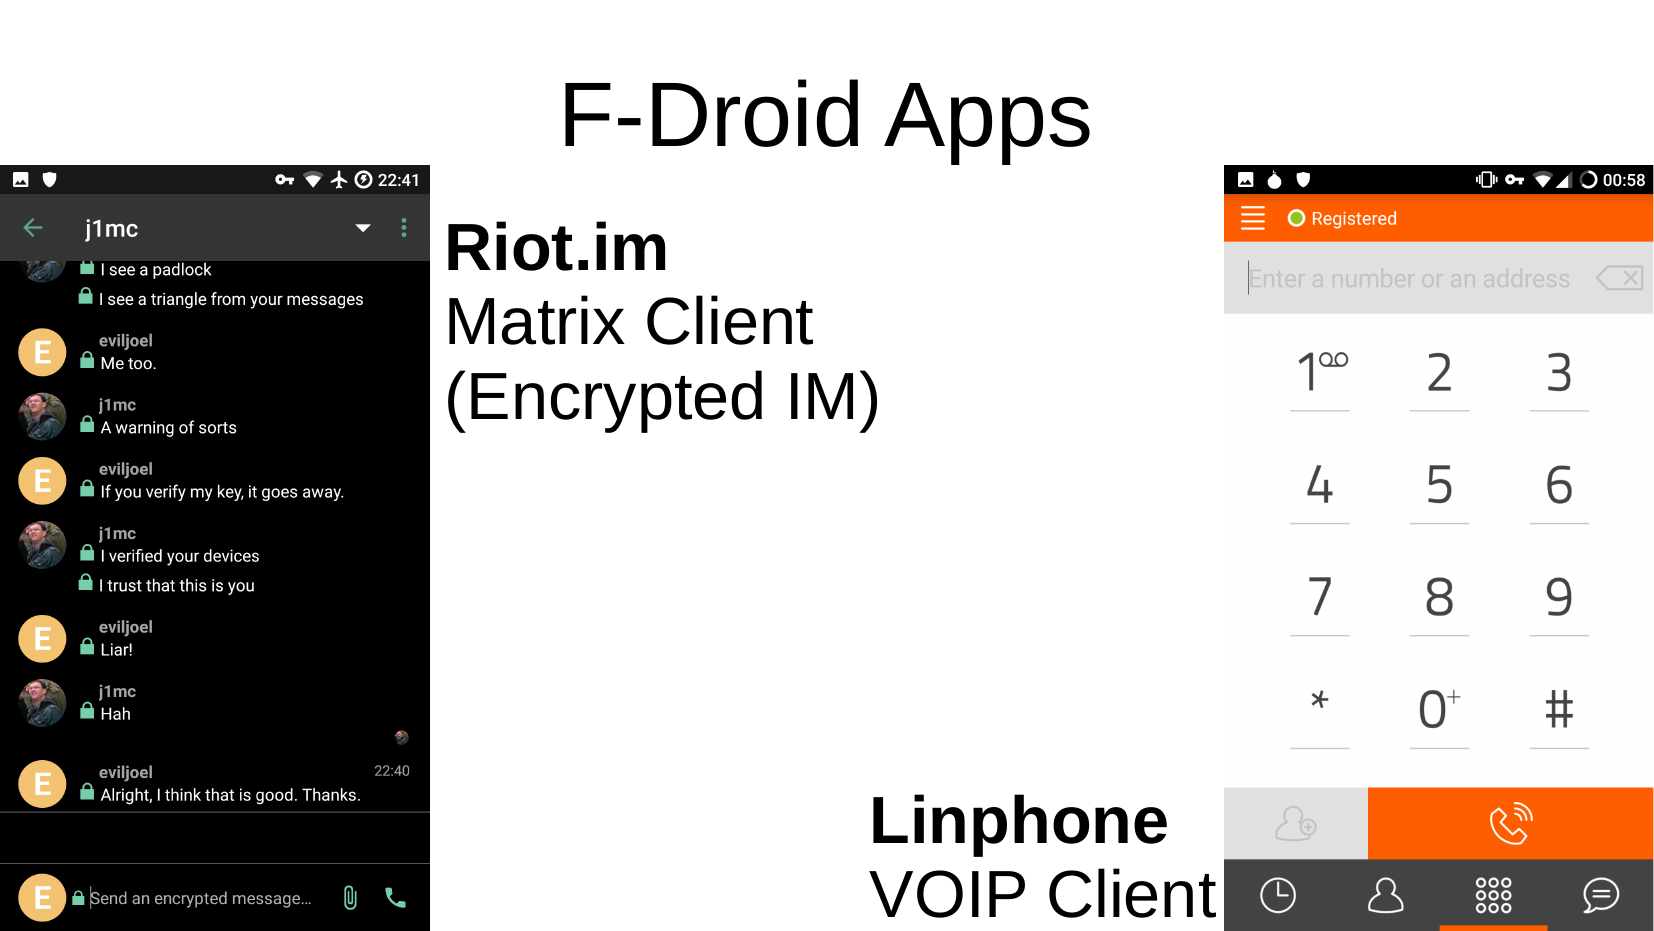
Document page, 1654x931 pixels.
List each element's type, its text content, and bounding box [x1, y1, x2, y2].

picture [1224, 165, 1654, 931]
text_box Linphone VOIP Client [855, 775, 1224, 916]
picture [0, 165, 430, 931]
text_box Riot.im Matrix Client (Encrypted IM) [430, 202, 916, 467]
title F-Droid Apps [82, 37, 1571, 193]
